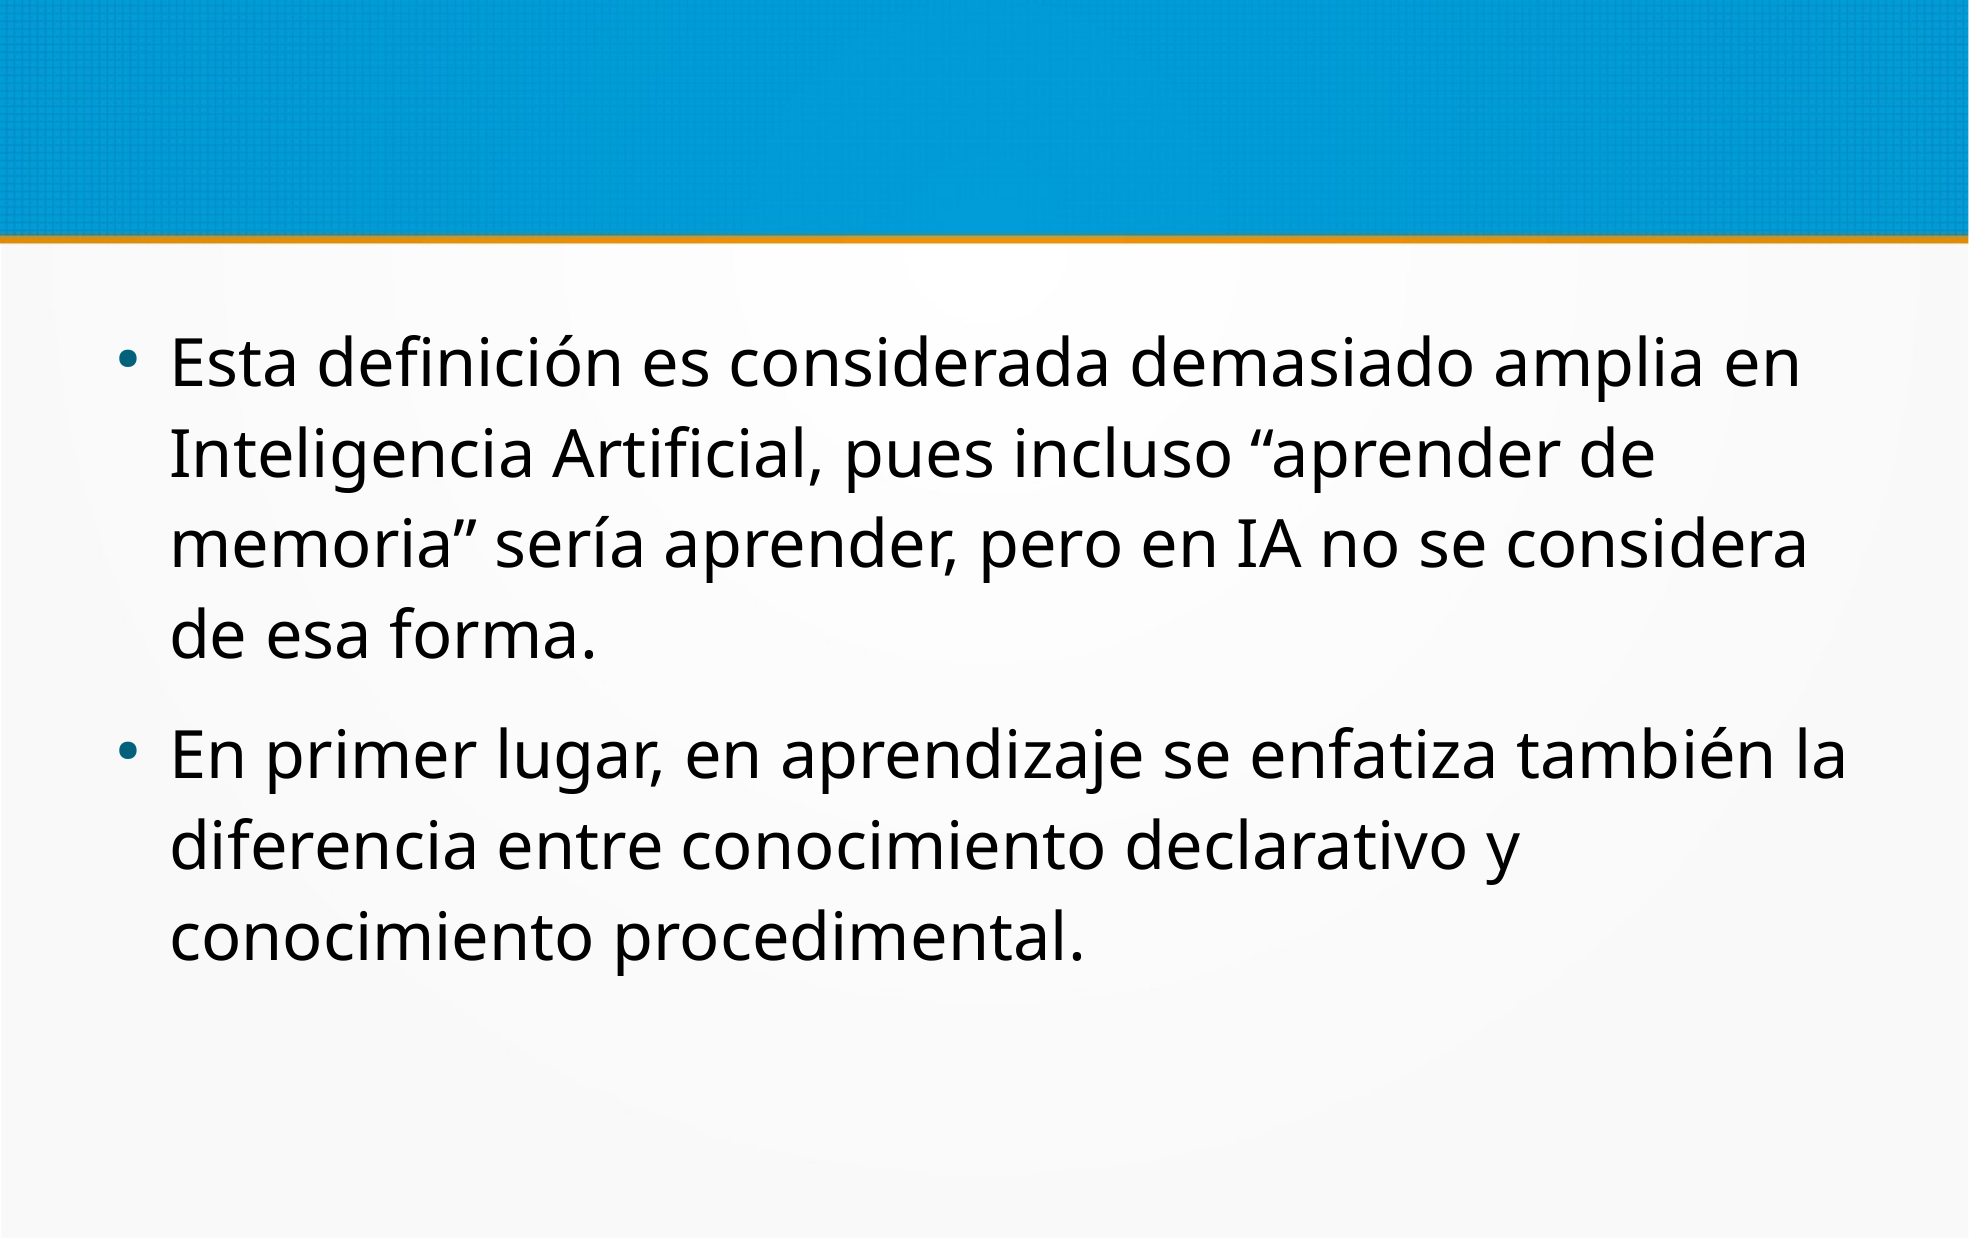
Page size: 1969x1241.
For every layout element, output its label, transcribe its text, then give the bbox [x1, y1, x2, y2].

picture [0, 233, 1969, 1241]
list Esta definición es considerada demasiado amplia en Inteligencia Artificial, pues incluso “aprender de memoria” sería aprender, pero en IA no se considera de esa forma. En primer lugar, en aprendizaje se enfatiza también la diferencia entre conocimiento declarativo y conocimiento procedimental. [98, 315, 1861, 1081]
